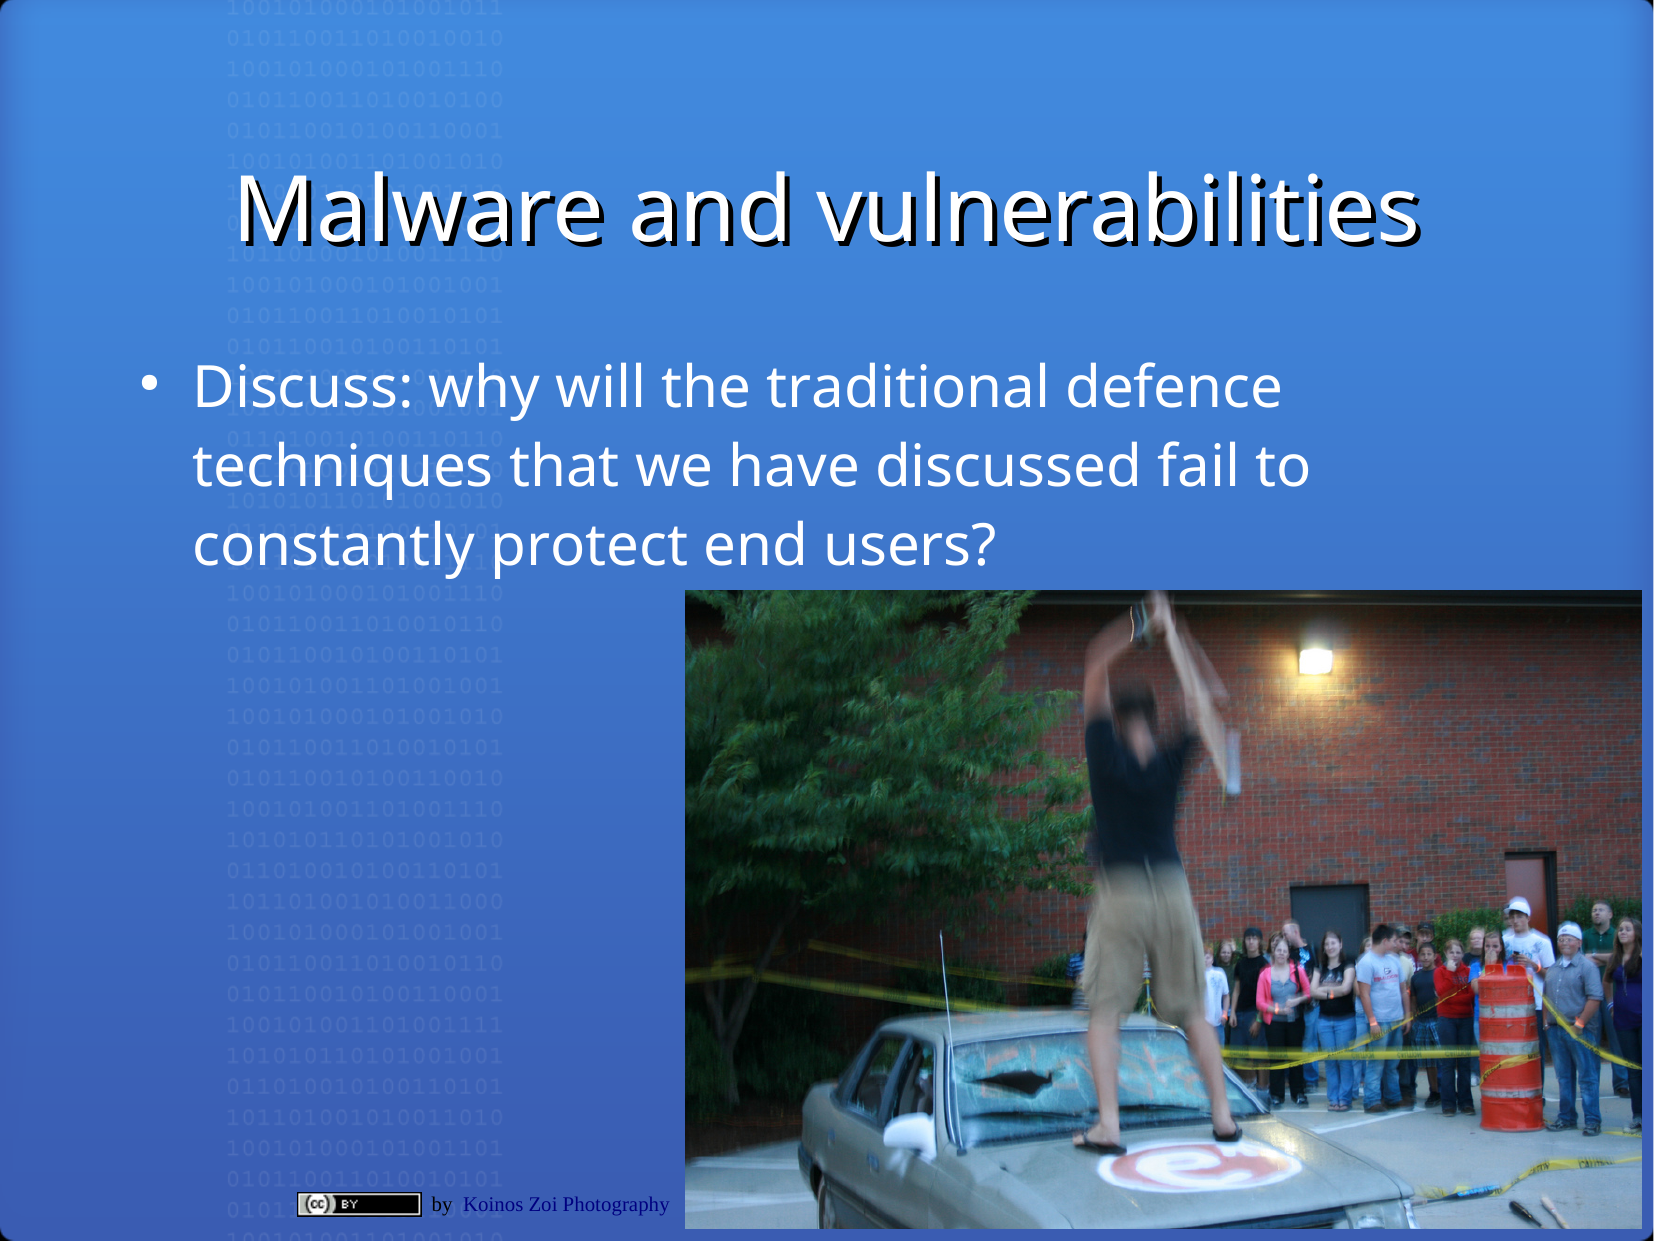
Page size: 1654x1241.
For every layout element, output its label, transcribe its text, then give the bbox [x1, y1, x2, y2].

title Malware and vulnerabilities [121, 102, 1534, 310]
text_box by Koinos Zoi Photography [422, 1193, 674, 1217]
picture [0, 0, 1654, 1241]
list Discuss: why will the traditional defence techniques that we have discussed fail to constantly protect end users? [121, 344, 1534, 1127]
